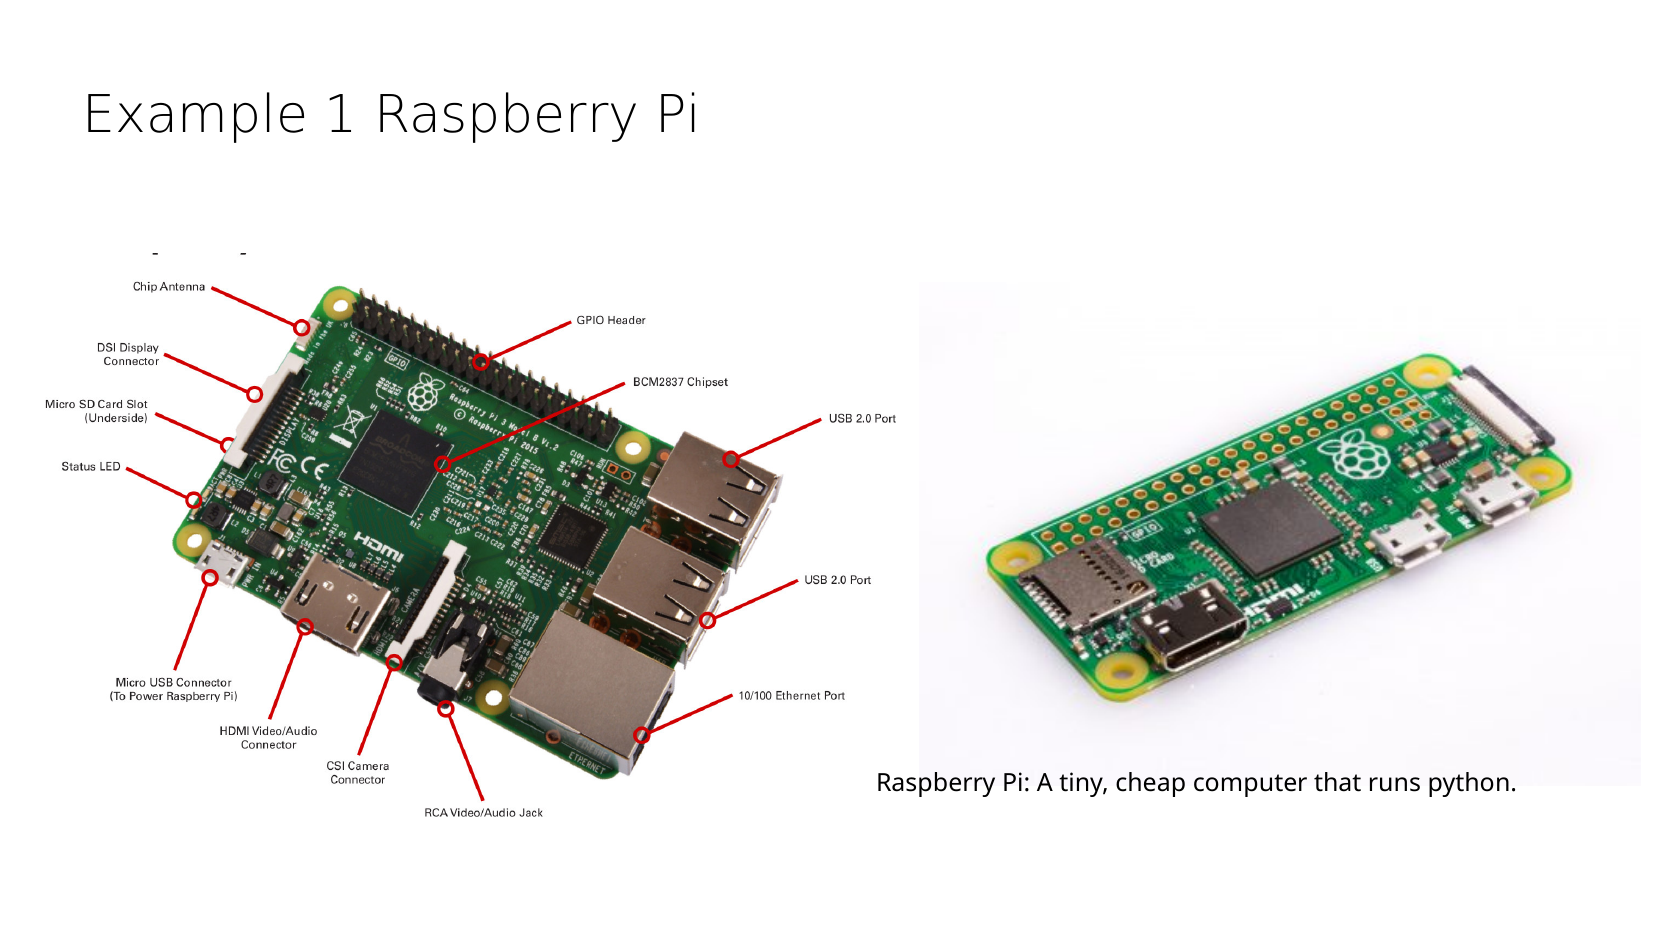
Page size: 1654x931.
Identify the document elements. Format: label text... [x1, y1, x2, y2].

title Example 1 Raspberry Pi [82, 37, 1571, 193]
picture [45, 253, 896, 817]
text_box Raspberry Pi: A tiny, cheap computer that runs python. [861, 757, 1600, 831]
picture [919, 282, 1641, 787]
